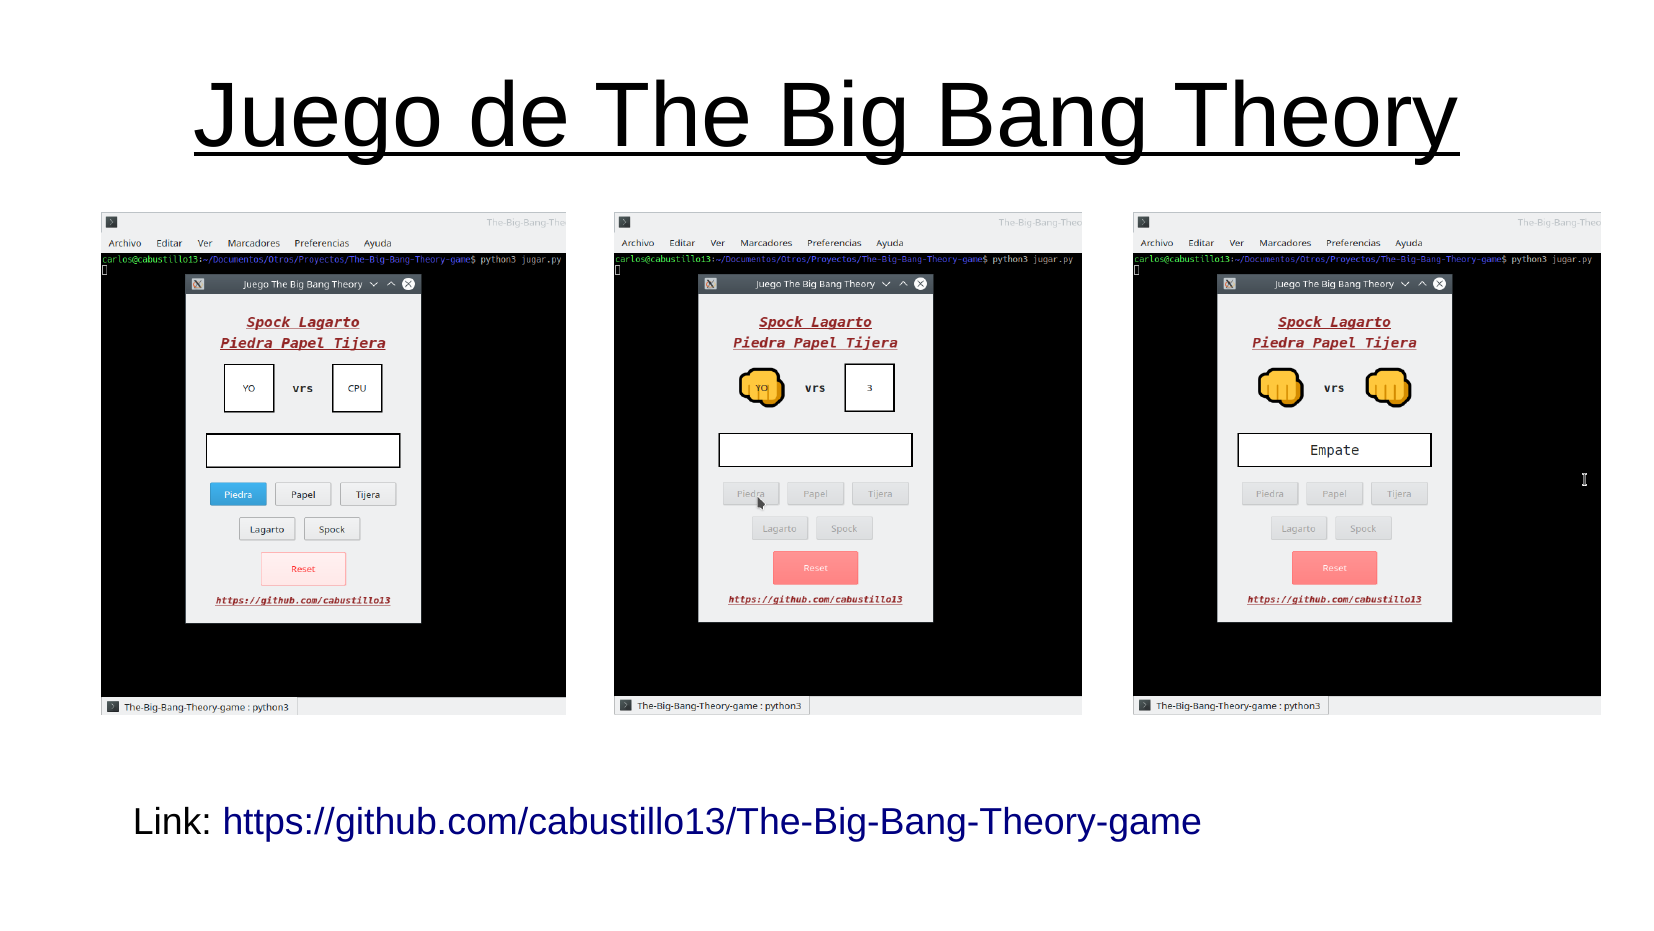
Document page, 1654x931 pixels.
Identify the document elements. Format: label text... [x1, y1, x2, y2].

title Juego de The Big Bang Theory [82, 37, 1571, 193]
picture [101, 212, 566, 715]
text_box Link: https://github.com/cabustillo13/The-Big-Bang-Theory-game [118, 708, 1536, 931]
picture [614, 212, 1082, 708]
picture [1133, 212, 1601, 715]
